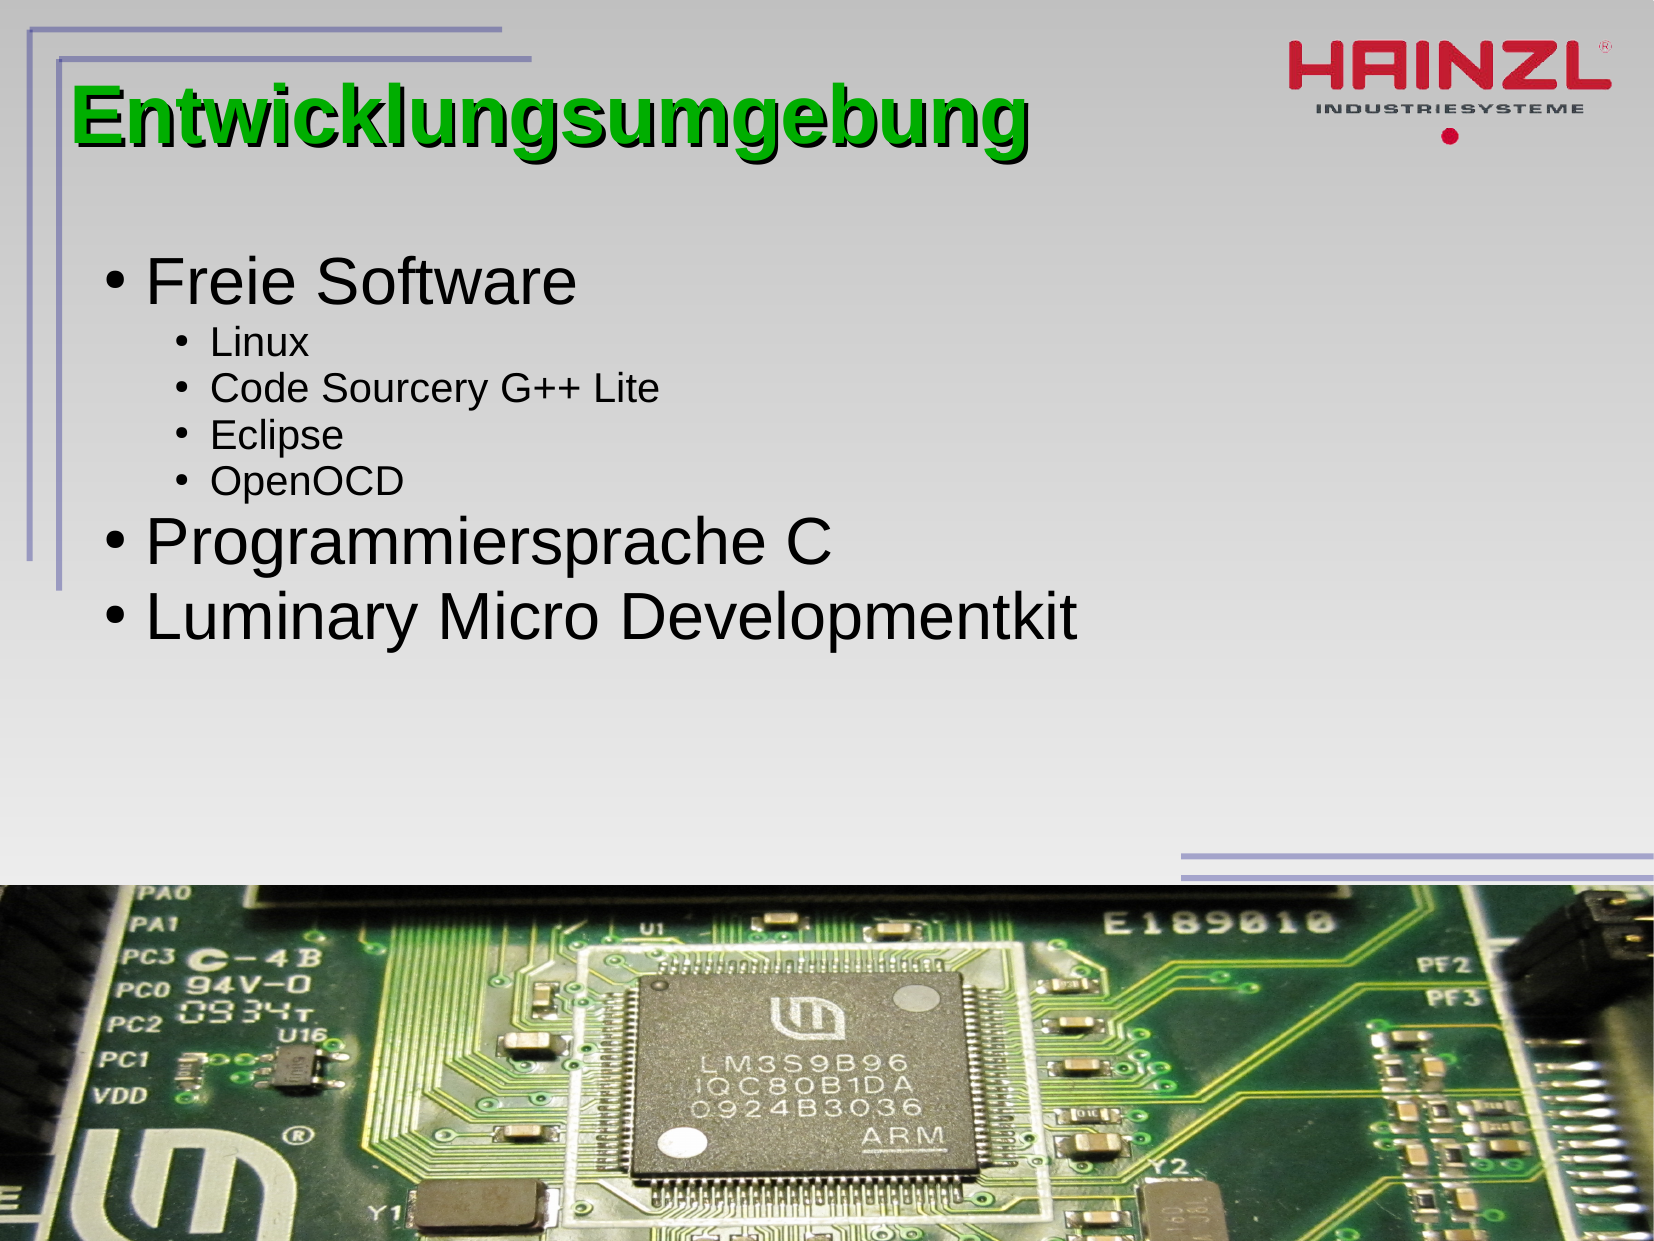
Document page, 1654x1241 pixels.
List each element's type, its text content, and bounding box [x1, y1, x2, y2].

text_box Entwicklungsumgebung [54, 61, 1093, 170]
picture [1269, 29, 1625, 153]
text_box Freie Software Linux Code Sourcery G++ Lite Eclipse OpenOCD Programmiersprache C Luminary Micro Developmentkit [88, 236, 1270, 662]
picture [0, 951, 1654, 1093]
